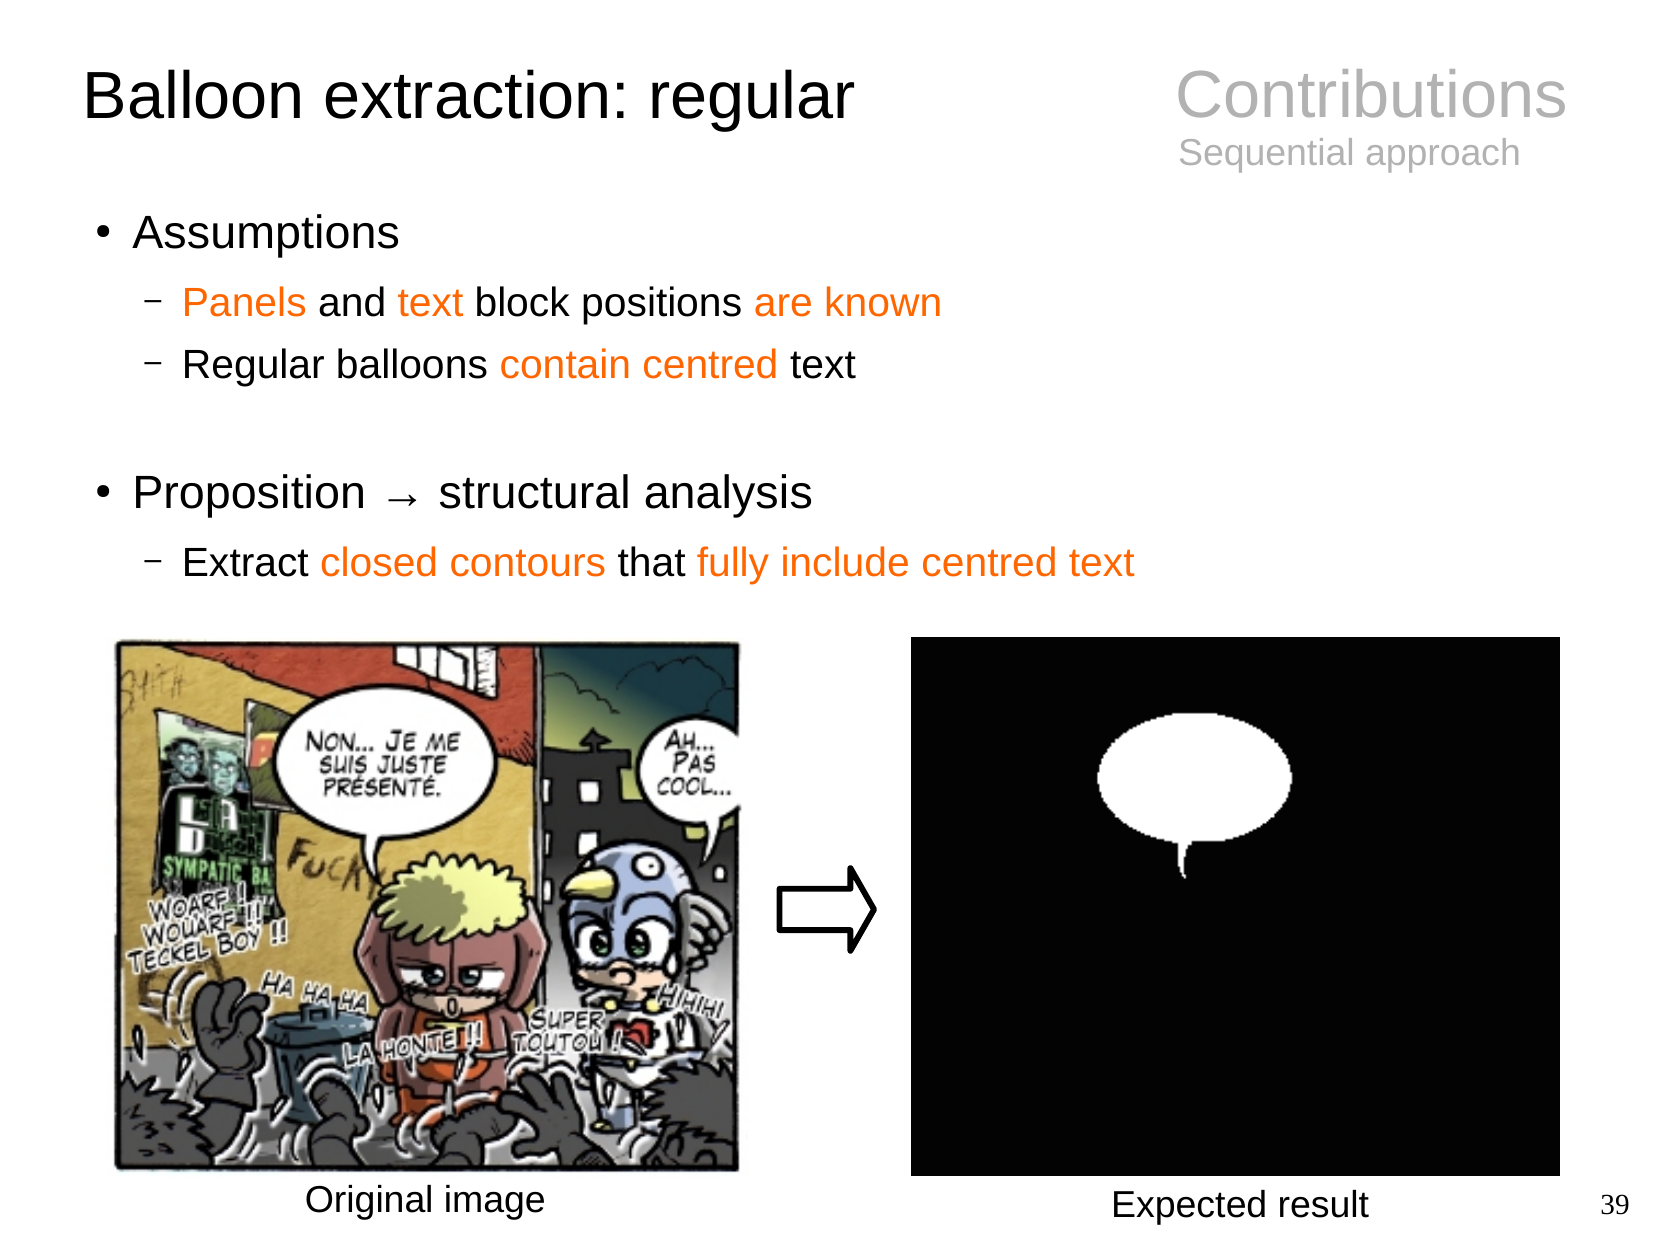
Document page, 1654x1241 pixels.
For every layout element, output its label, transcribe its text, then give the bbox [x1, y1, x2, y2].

picture [911, 637, 1560, 1176]
title Balloon extraction: regular [82, 49, 1571, 142]
text_box Original image [283, 1182, 567, 1228]
picture [106, 637, 749, 1182]
text_box Expected result [897, 1176, 1583, 1234]
list Assumptions Panels and text block positions are known Regular balloons contain centred text Proposition → structural analysis Extract closed contours that fully include centred text [82, 206, 1571, 587]
